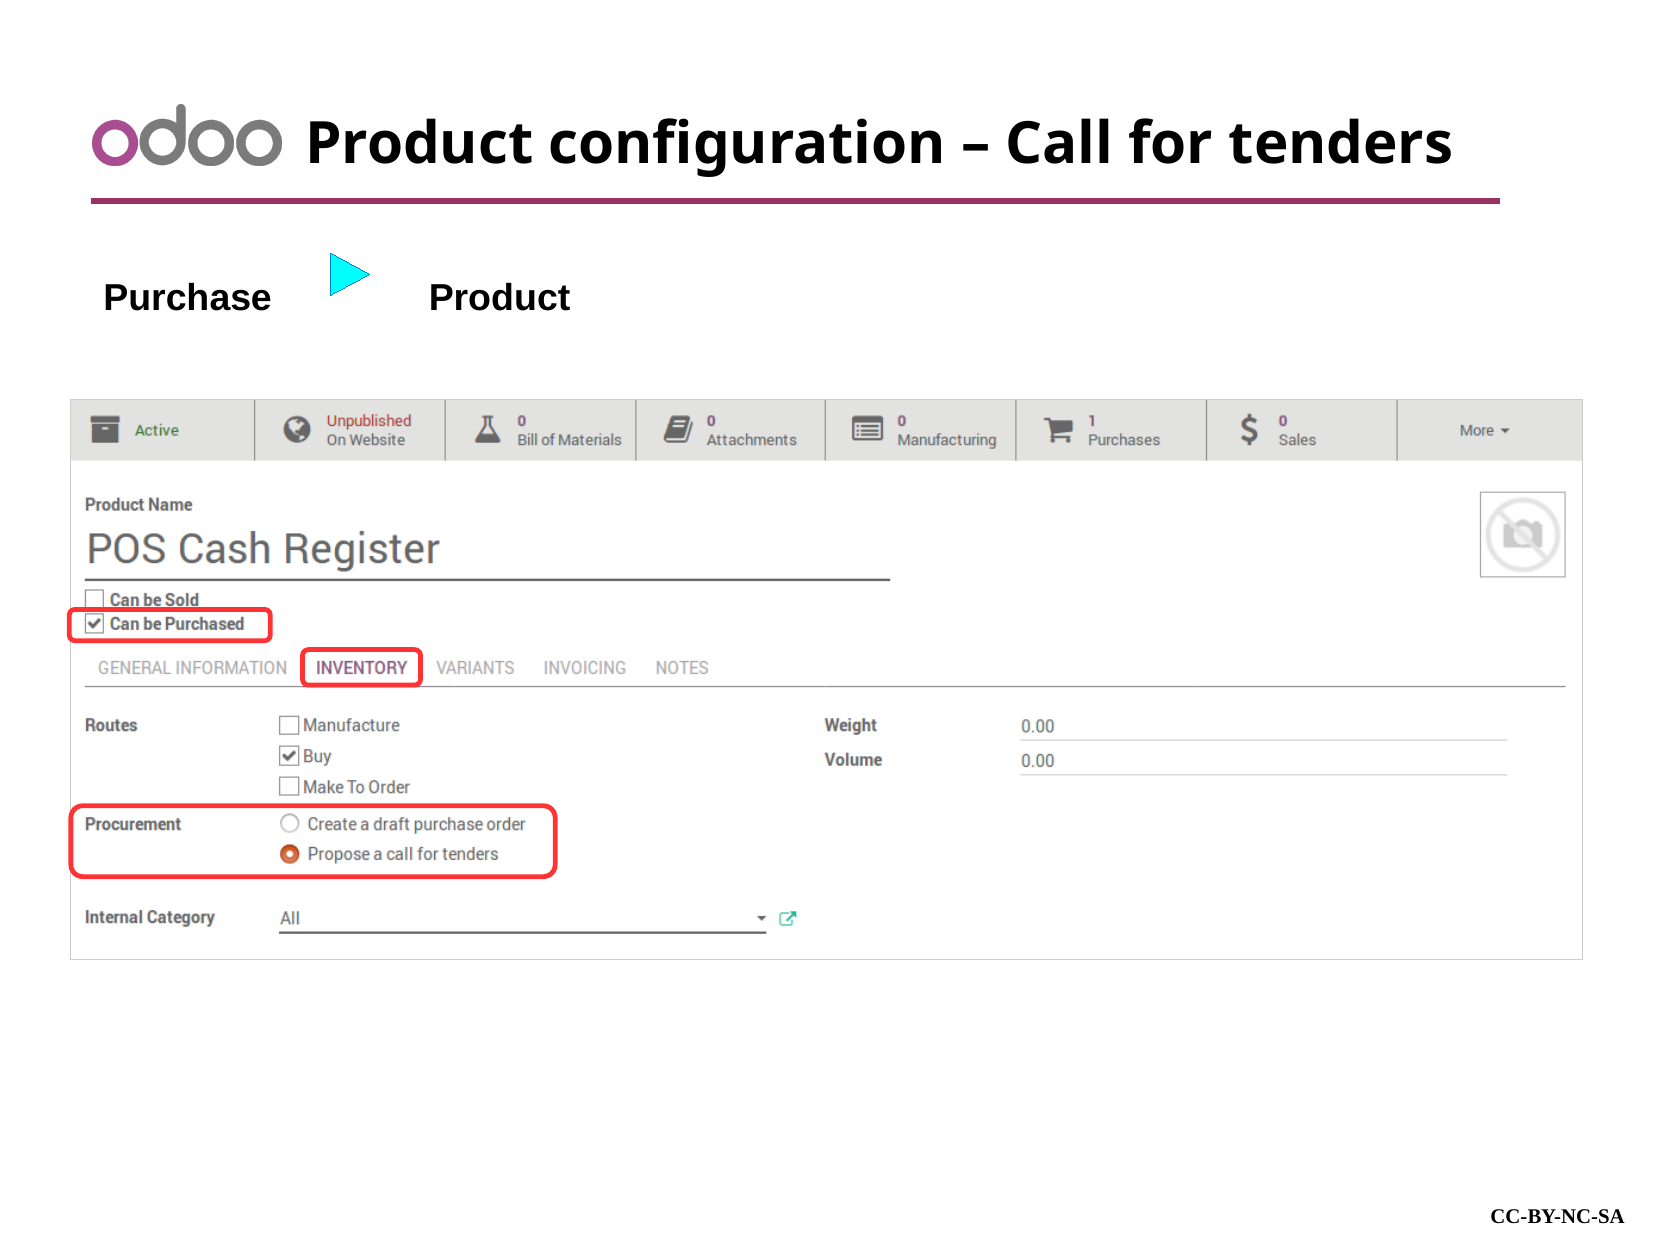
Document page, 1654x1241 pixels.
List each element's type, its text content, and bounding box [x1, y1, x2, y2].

text_box [302, 649, 421, 686]
text_box Purchase Product [53, 248, 1495, 1138]
title Product configuration – Call for tenders [305, 37, 1568, 245]
text_box [70, 805, 556, 877]
text_box [69, 609, 271, 641]
picture [92, 104, 282, 166]
picture [1495, 399, 1583, 960]
text_box [330, 253, 370, 296]
